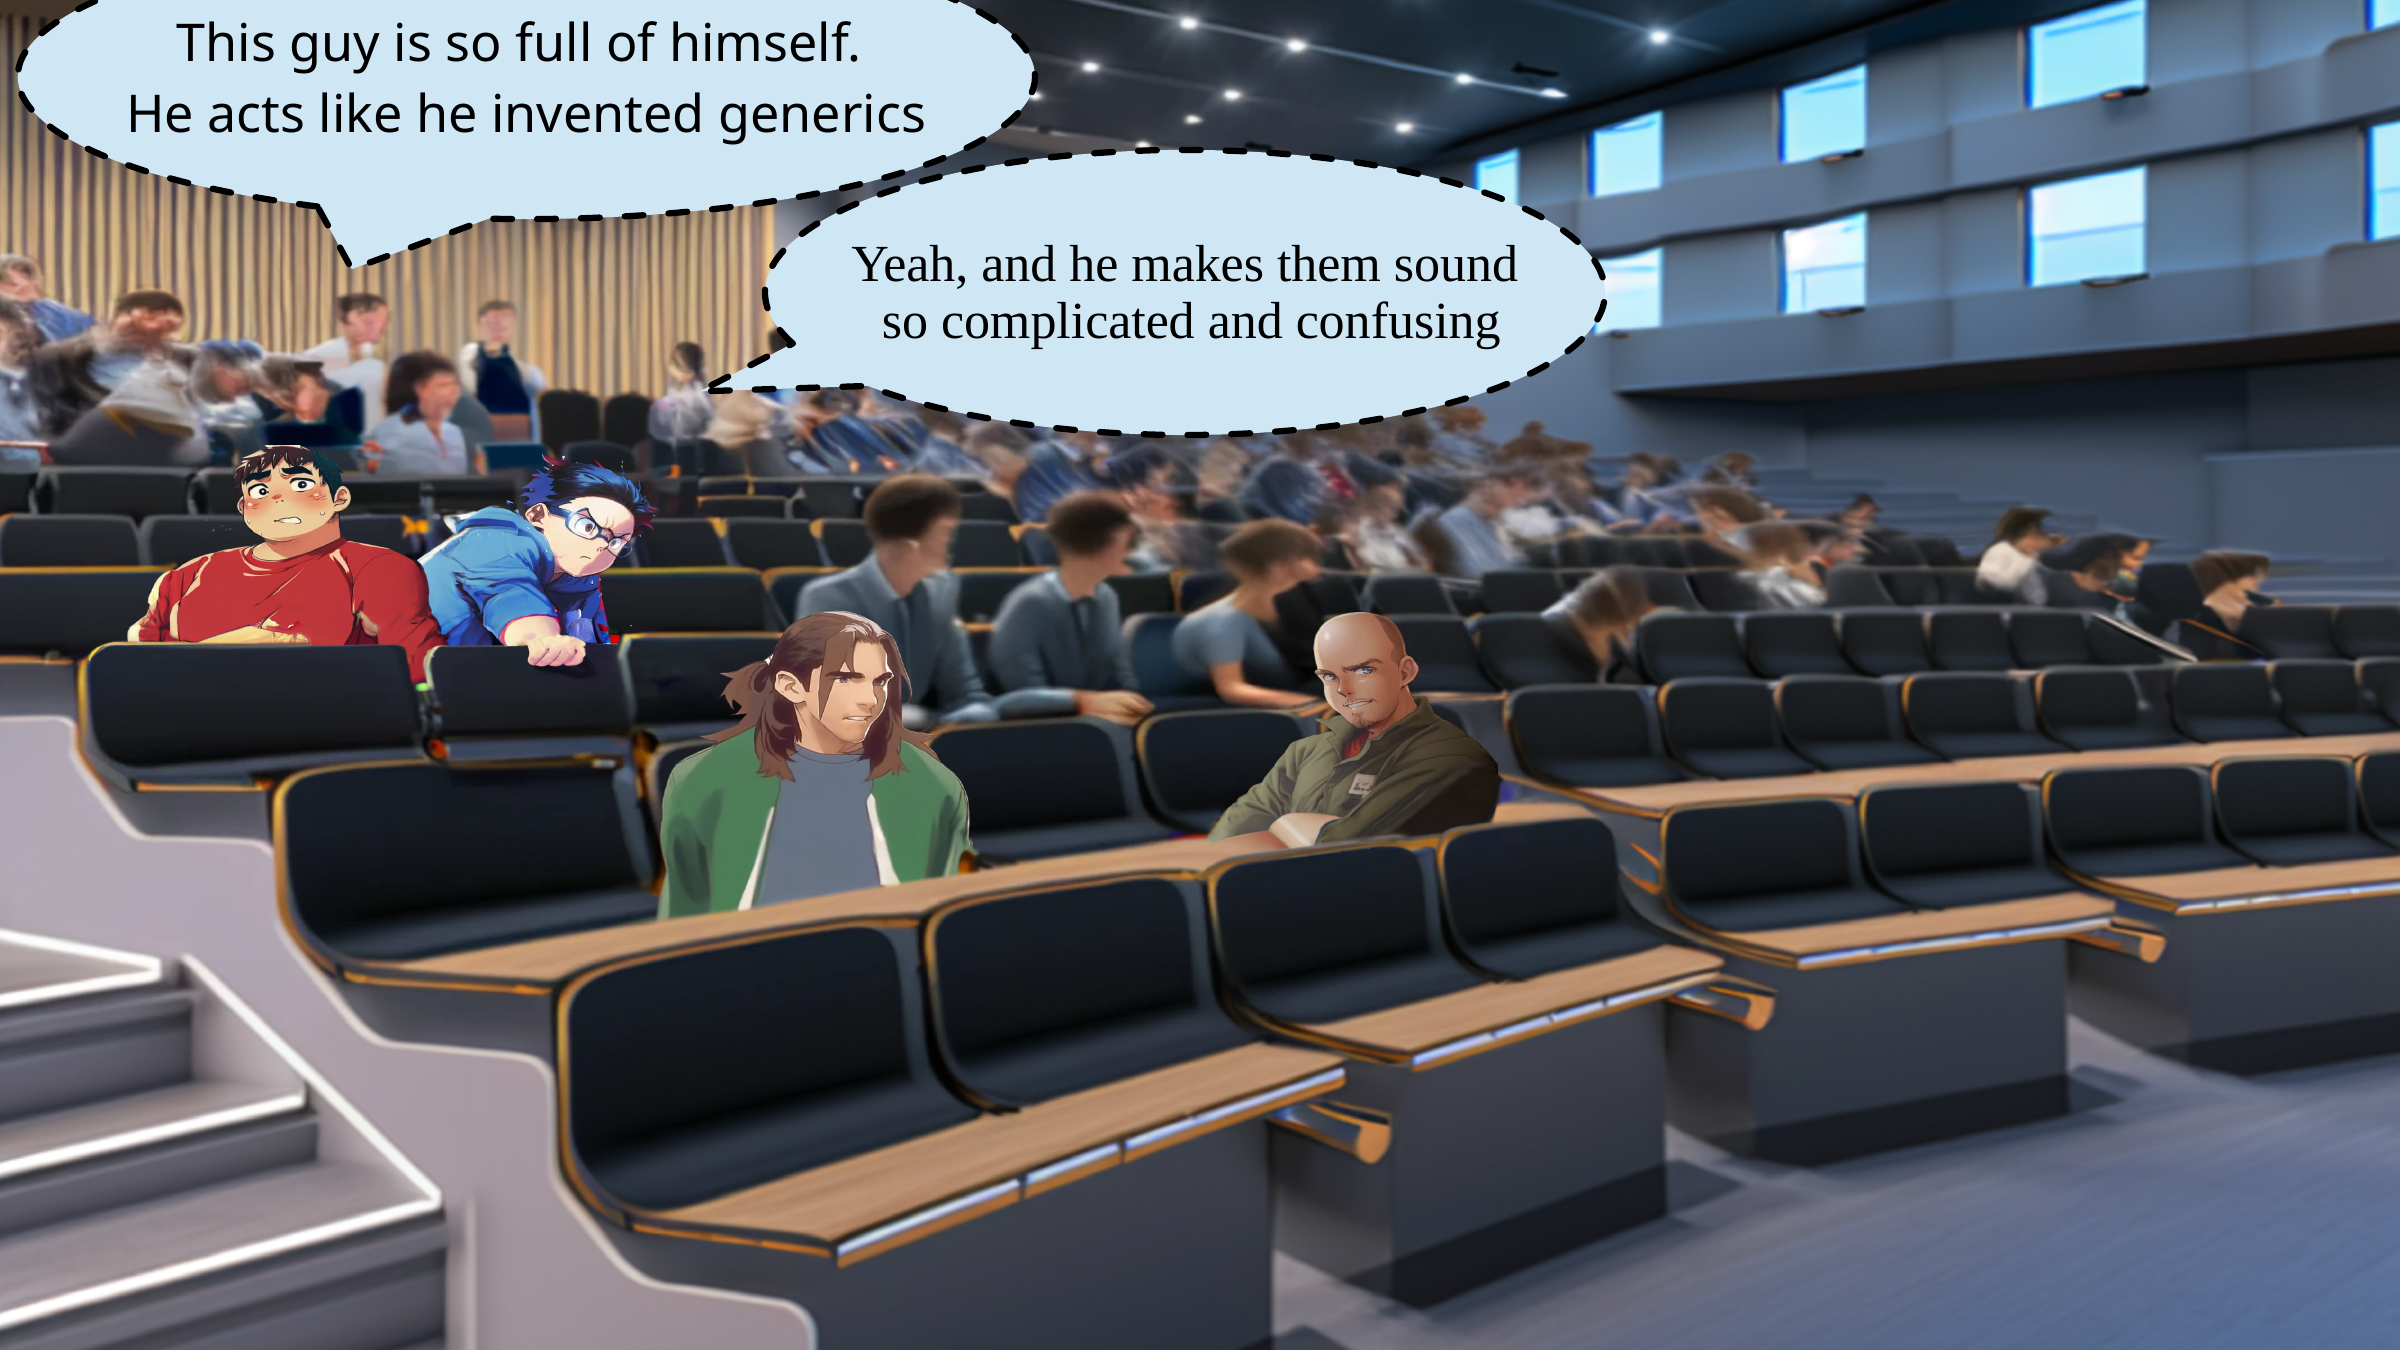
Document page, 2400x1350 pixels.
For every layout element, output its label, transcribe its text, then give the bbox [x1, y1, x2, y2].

text_box This guy is so full of himself. He acts like he invented generics [17, 0, 1035, 270]
picture [0, 0, 2400, 1350]
text_box Yeah, and he makes them sound so complicated and confusing [699, 149, 1606, 436]
